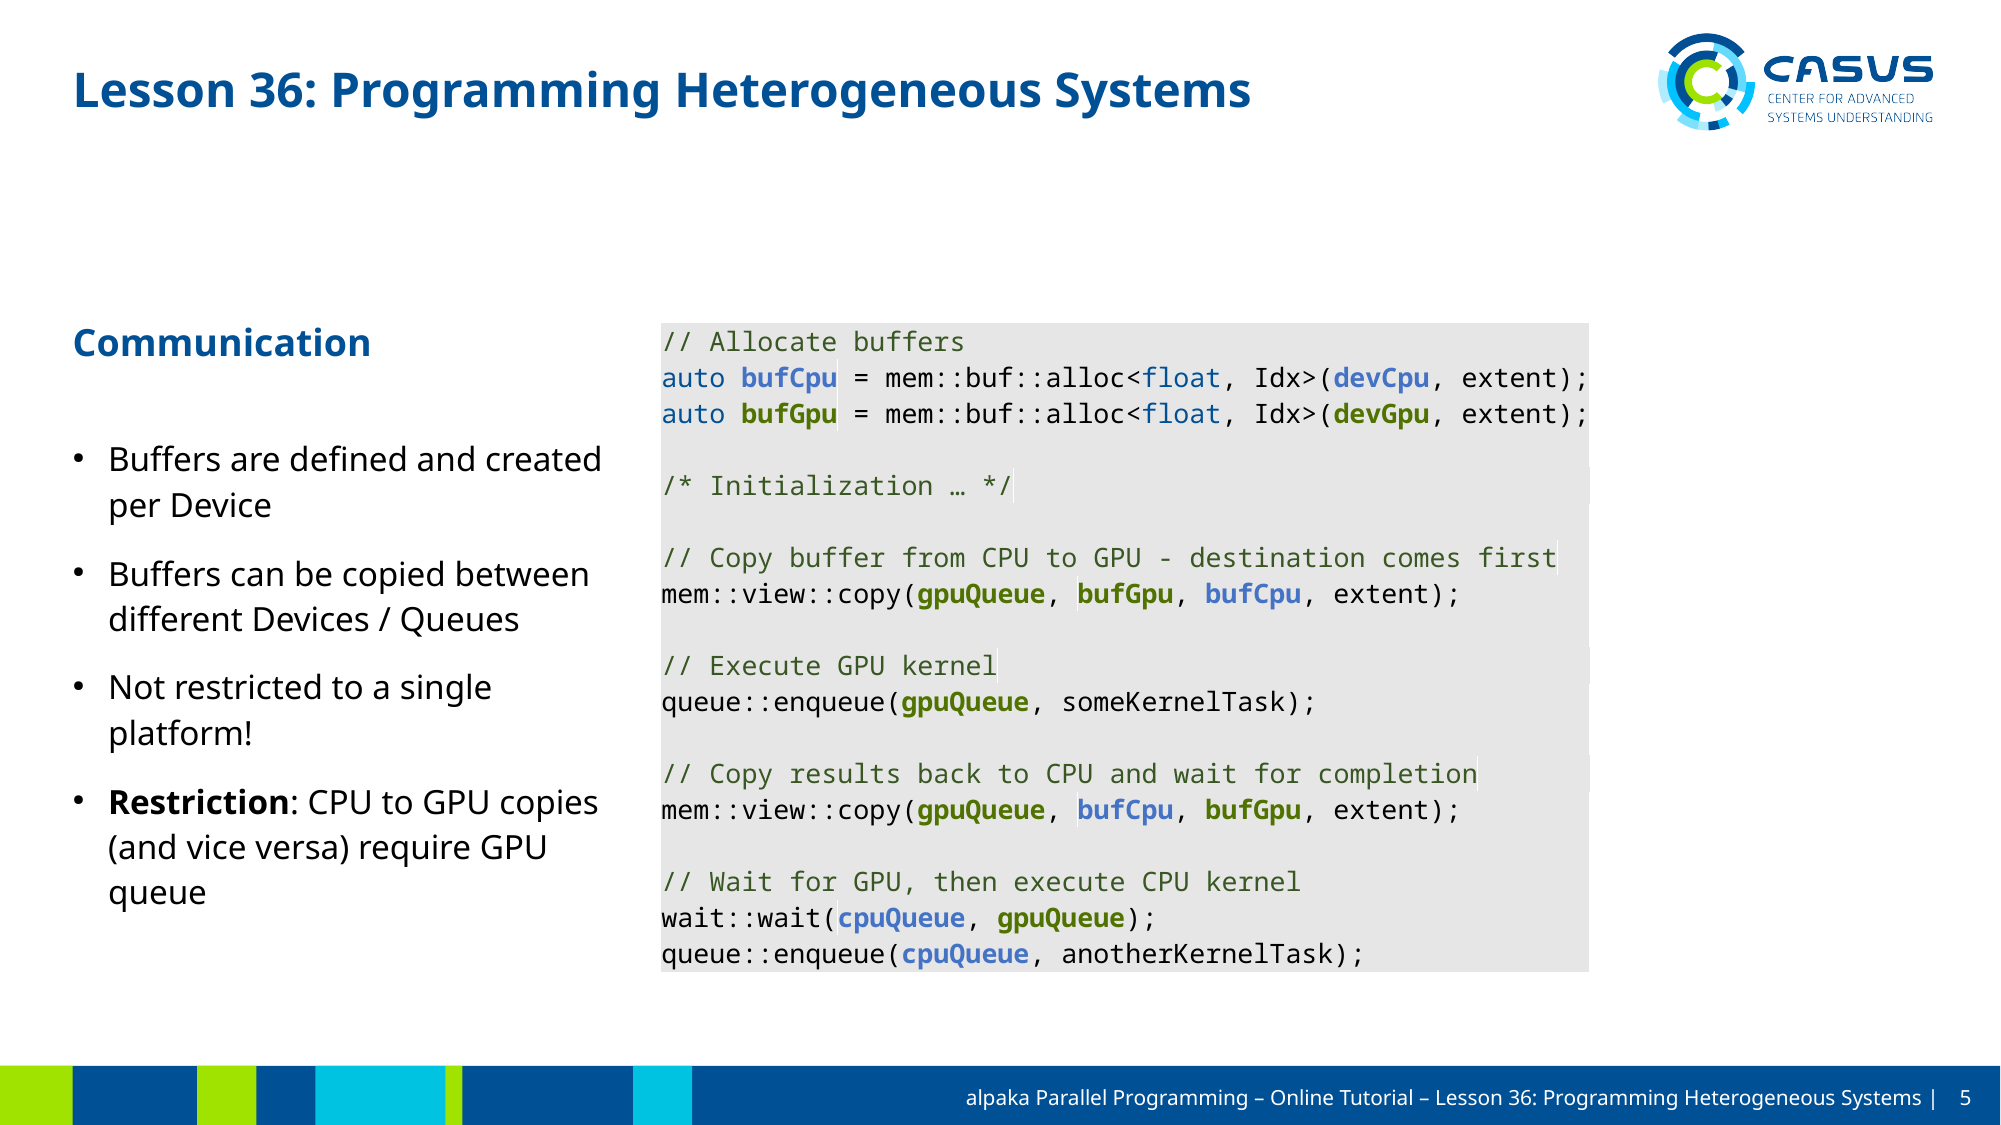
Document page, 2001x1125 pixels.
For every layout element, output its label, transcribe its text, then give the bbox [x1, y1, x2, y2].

picture [1658, 33, 1933, 131]
title Lesson 36: Programming Heterogeneous Systems [72, 54, 1620, 123]
list // Allocate buffers auto bufCpu = mem::buf::alloc<float, Idx>(devCpu, extent); auto bufGpu = mem::buf::alloc<float, Idx>(devGpu, extent); /* Initialization … */ // Copy buffer from CPU to GPU - destination comes first mem::view::copy(gpuQueue, bufGpu, bufCpu, extent); // Execute GPU kernel queue::enqueue(gpuQueue, someKernelTask); // Copy results back to CPU and wait for completion mem::view::copy(gpuQueue, bufCpu, bufGpu, extent); // Wait for GPU, then execute CPU kernel wait::wait(cpuQueue, gpuQueue); queue::enqueue(cpuQueue, anotherKernelTask); [661, 316, 1621, 979]
list Communication Buffers are defined and created per Device Buffers can be copied between different Devices / Queues Not restricted to a single platform! Restriction: CPU to GPU copies (and vice versa) require GPU queue [72, 316, 626, 979]
